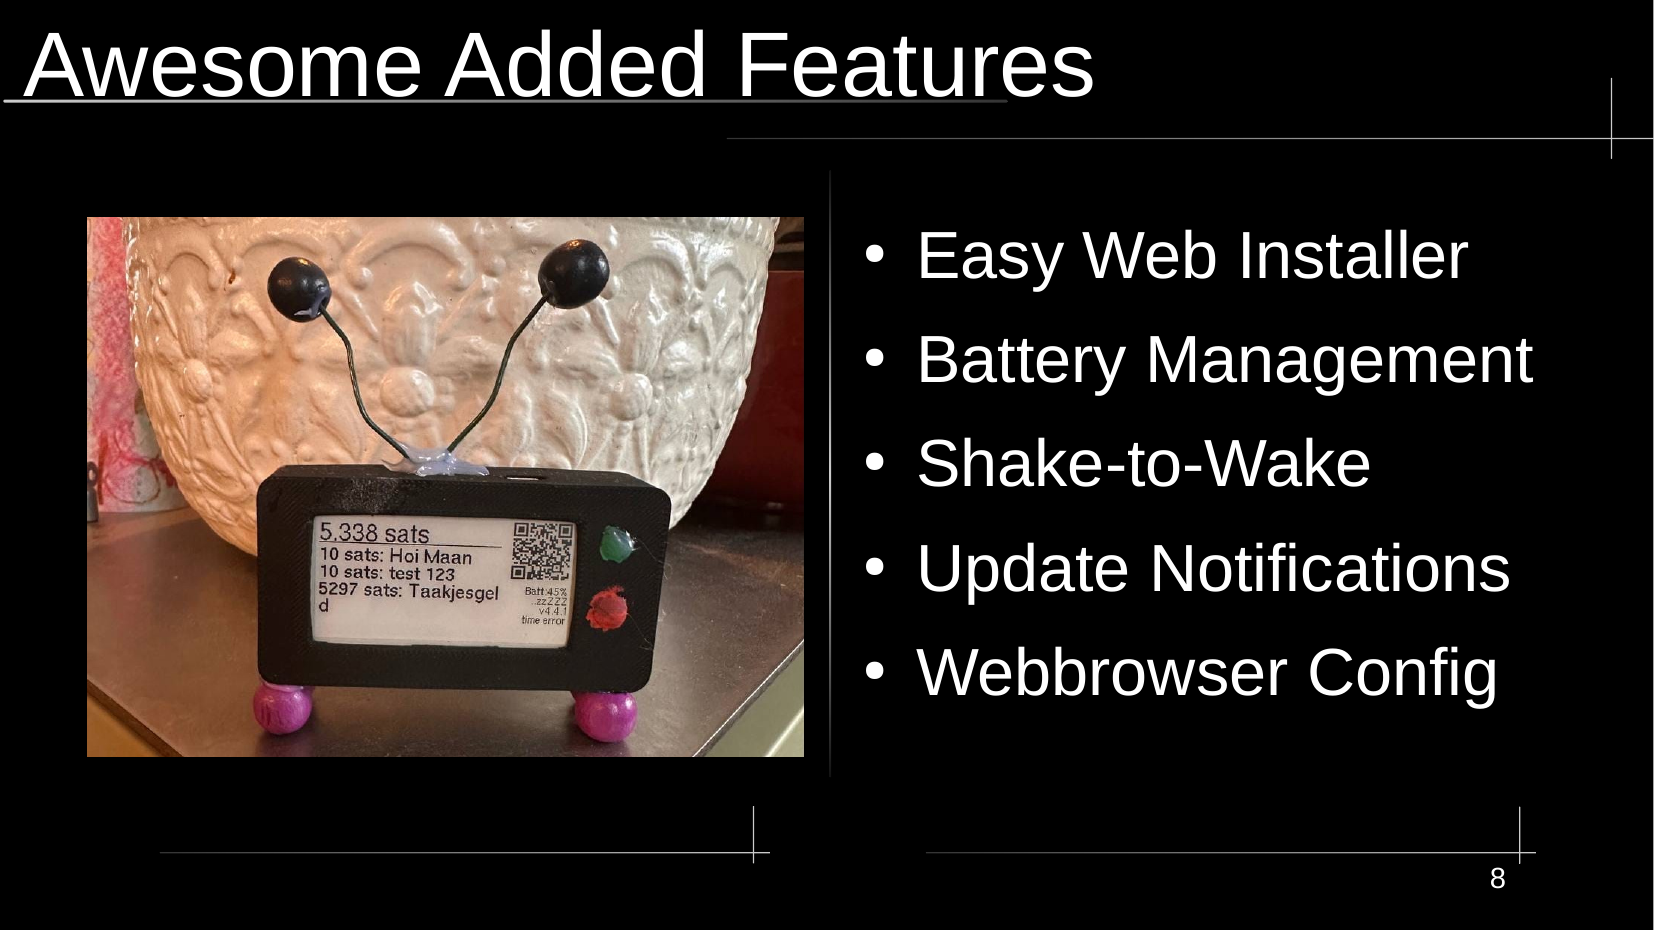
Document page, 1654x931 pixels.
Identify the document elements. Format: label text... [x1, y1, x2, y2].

title Awesome Added Features [23, 11, 1589, 119]
list Easy Web Installer Battery Management Shake-to-Wake Update Notifications Webbrowser Config [845, 217, 1572, 758]
picture [87, 217, 804, 758]
